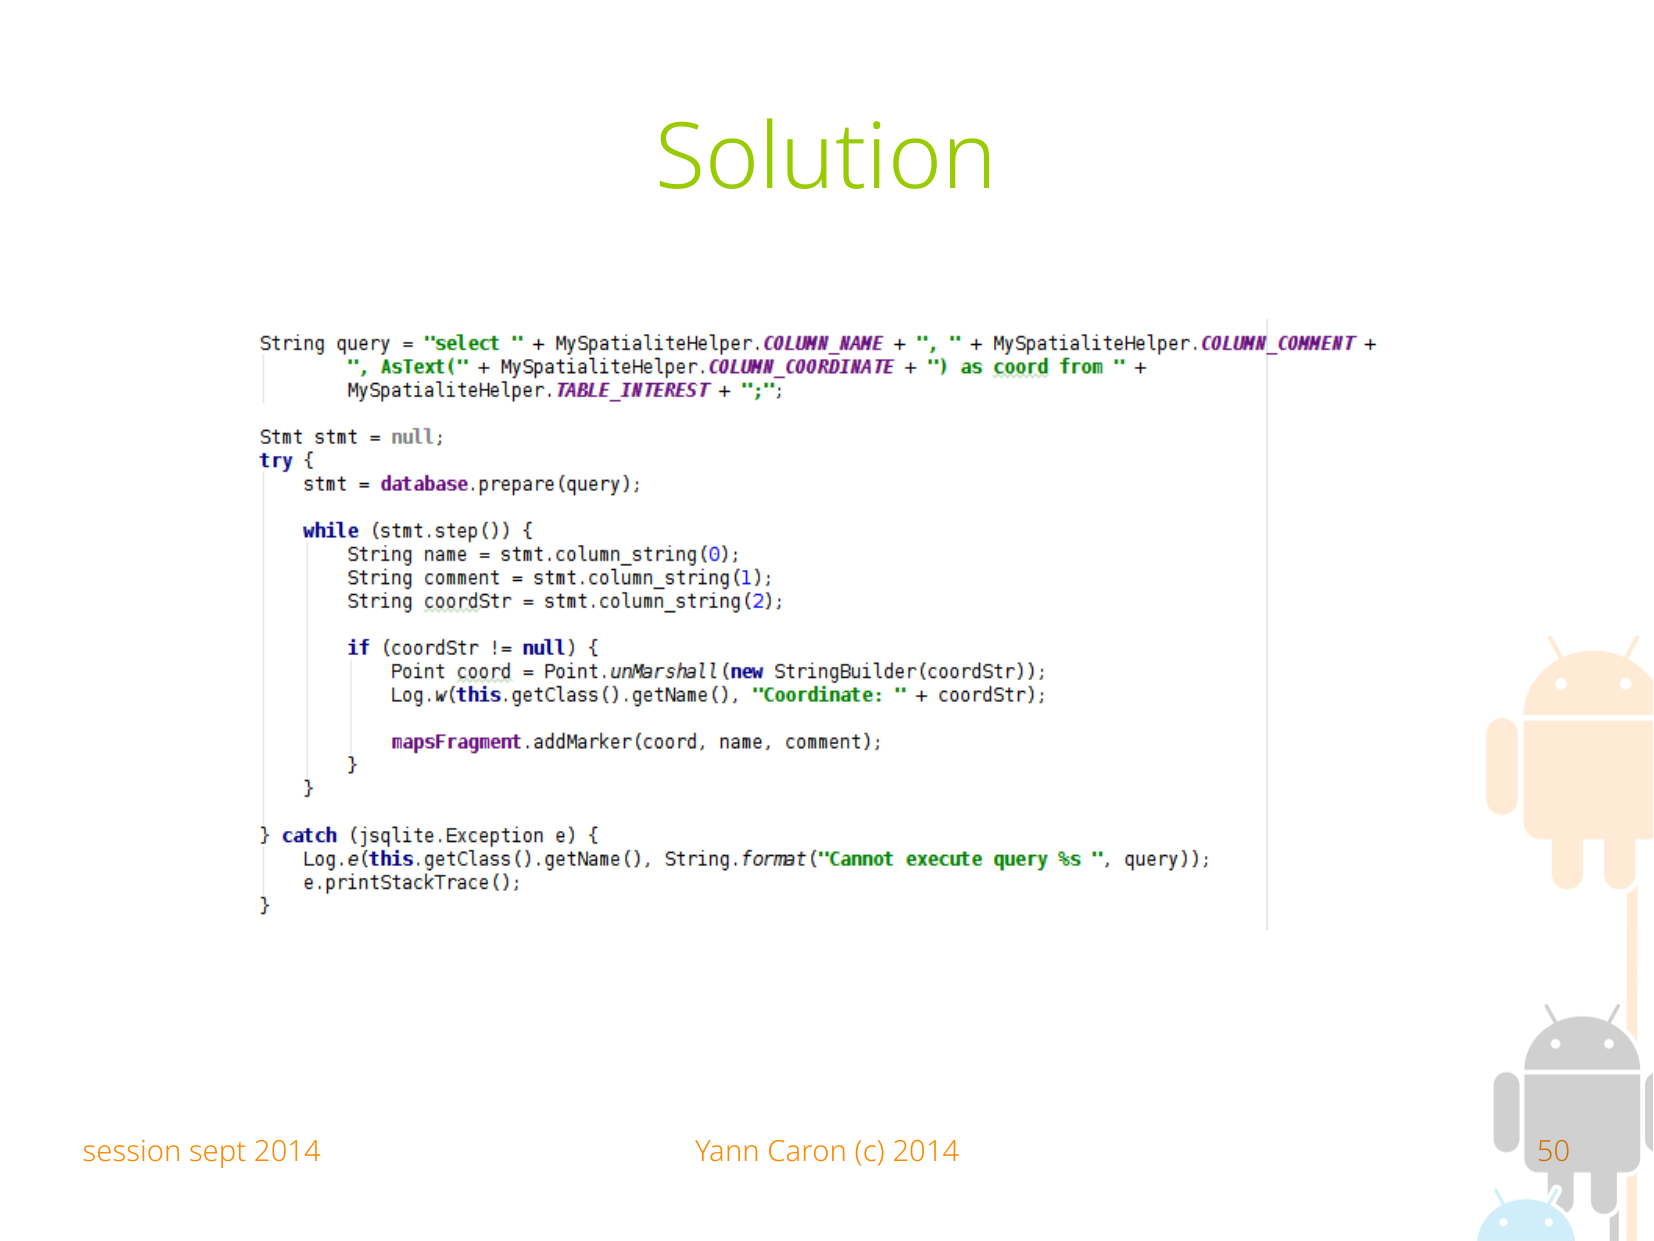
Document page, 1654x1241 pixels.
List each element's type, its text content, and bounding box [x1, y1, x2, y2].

picture [240, 319, 1654, 1241]
title Solution [82, 49, 1571, 257]
